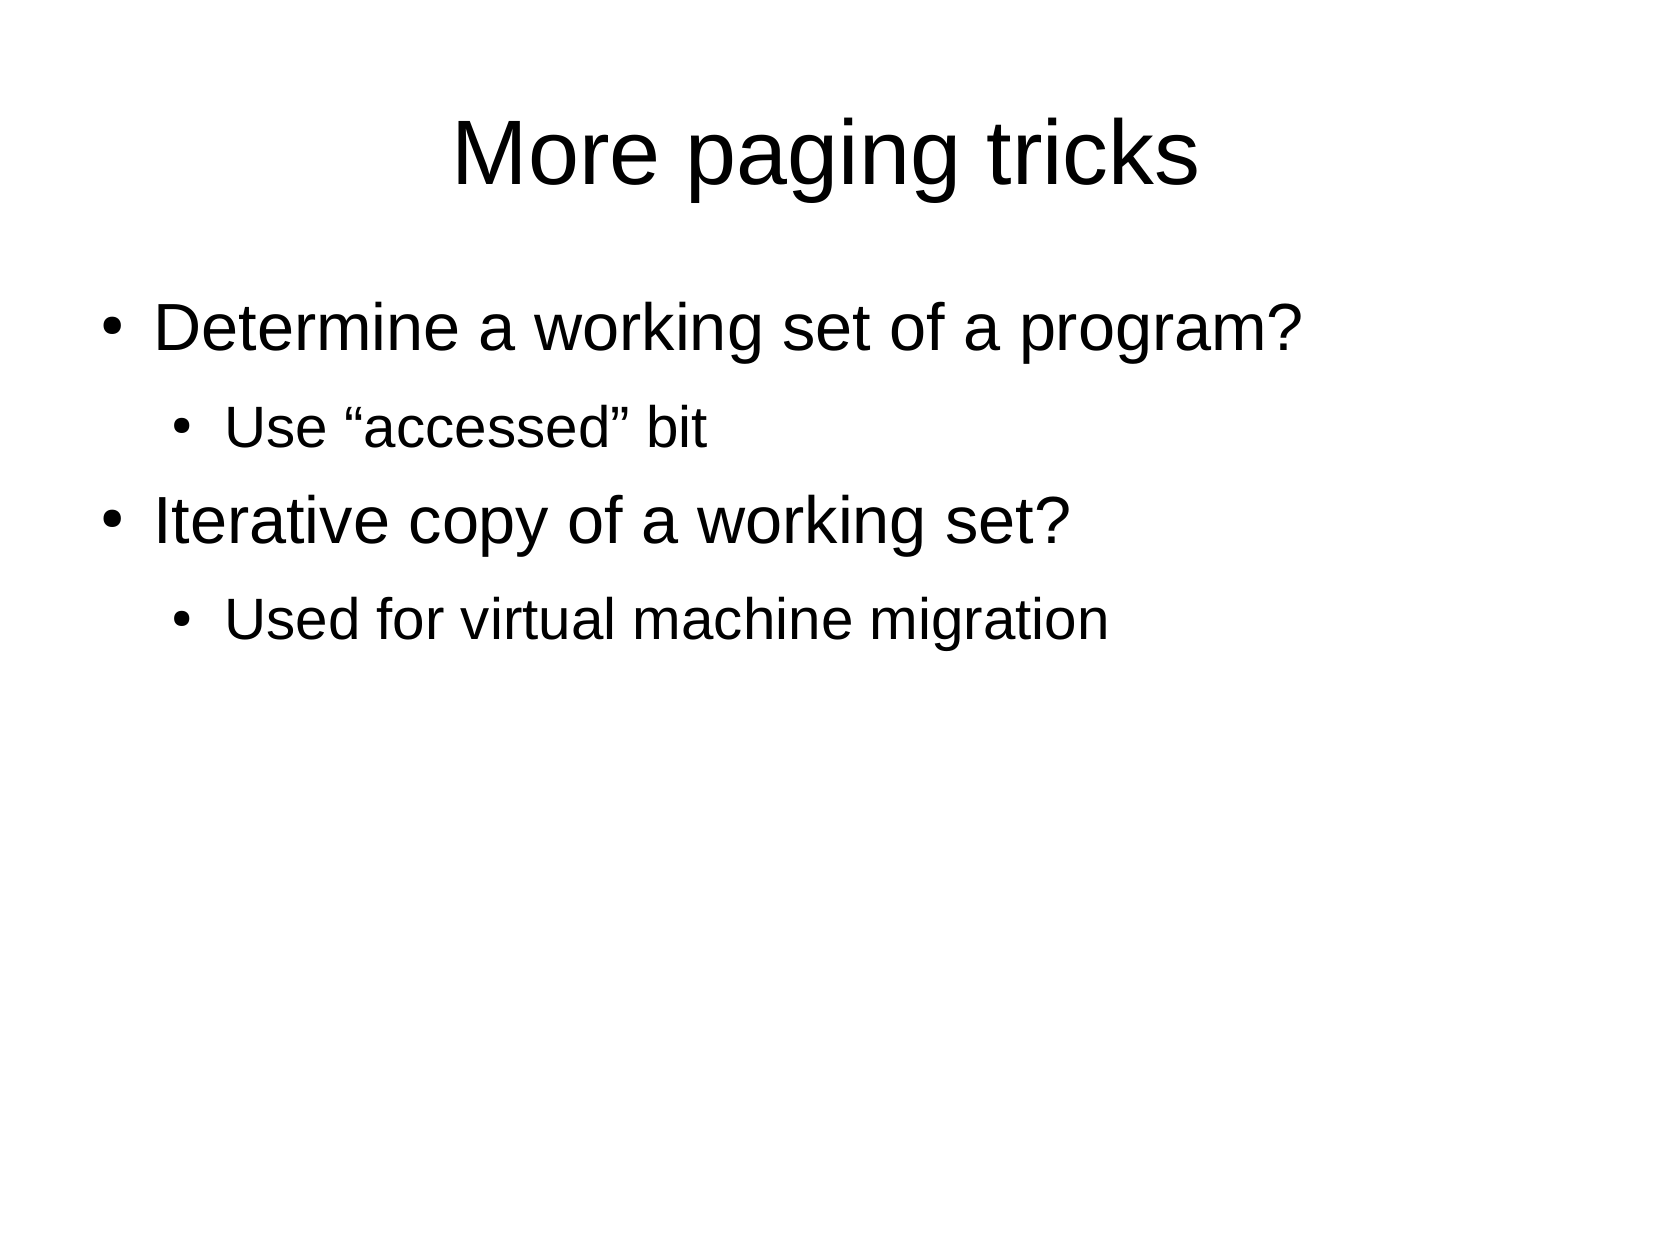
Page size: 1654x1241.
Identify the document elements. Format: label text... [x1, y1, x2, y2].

title More paging tricks [82, 49, 1571, 257]
list Determine a working set of a program? Use “accessed” bit Iterative copy of a working set? Used for virtual machine migration [82, 290, 1571, 1010]
